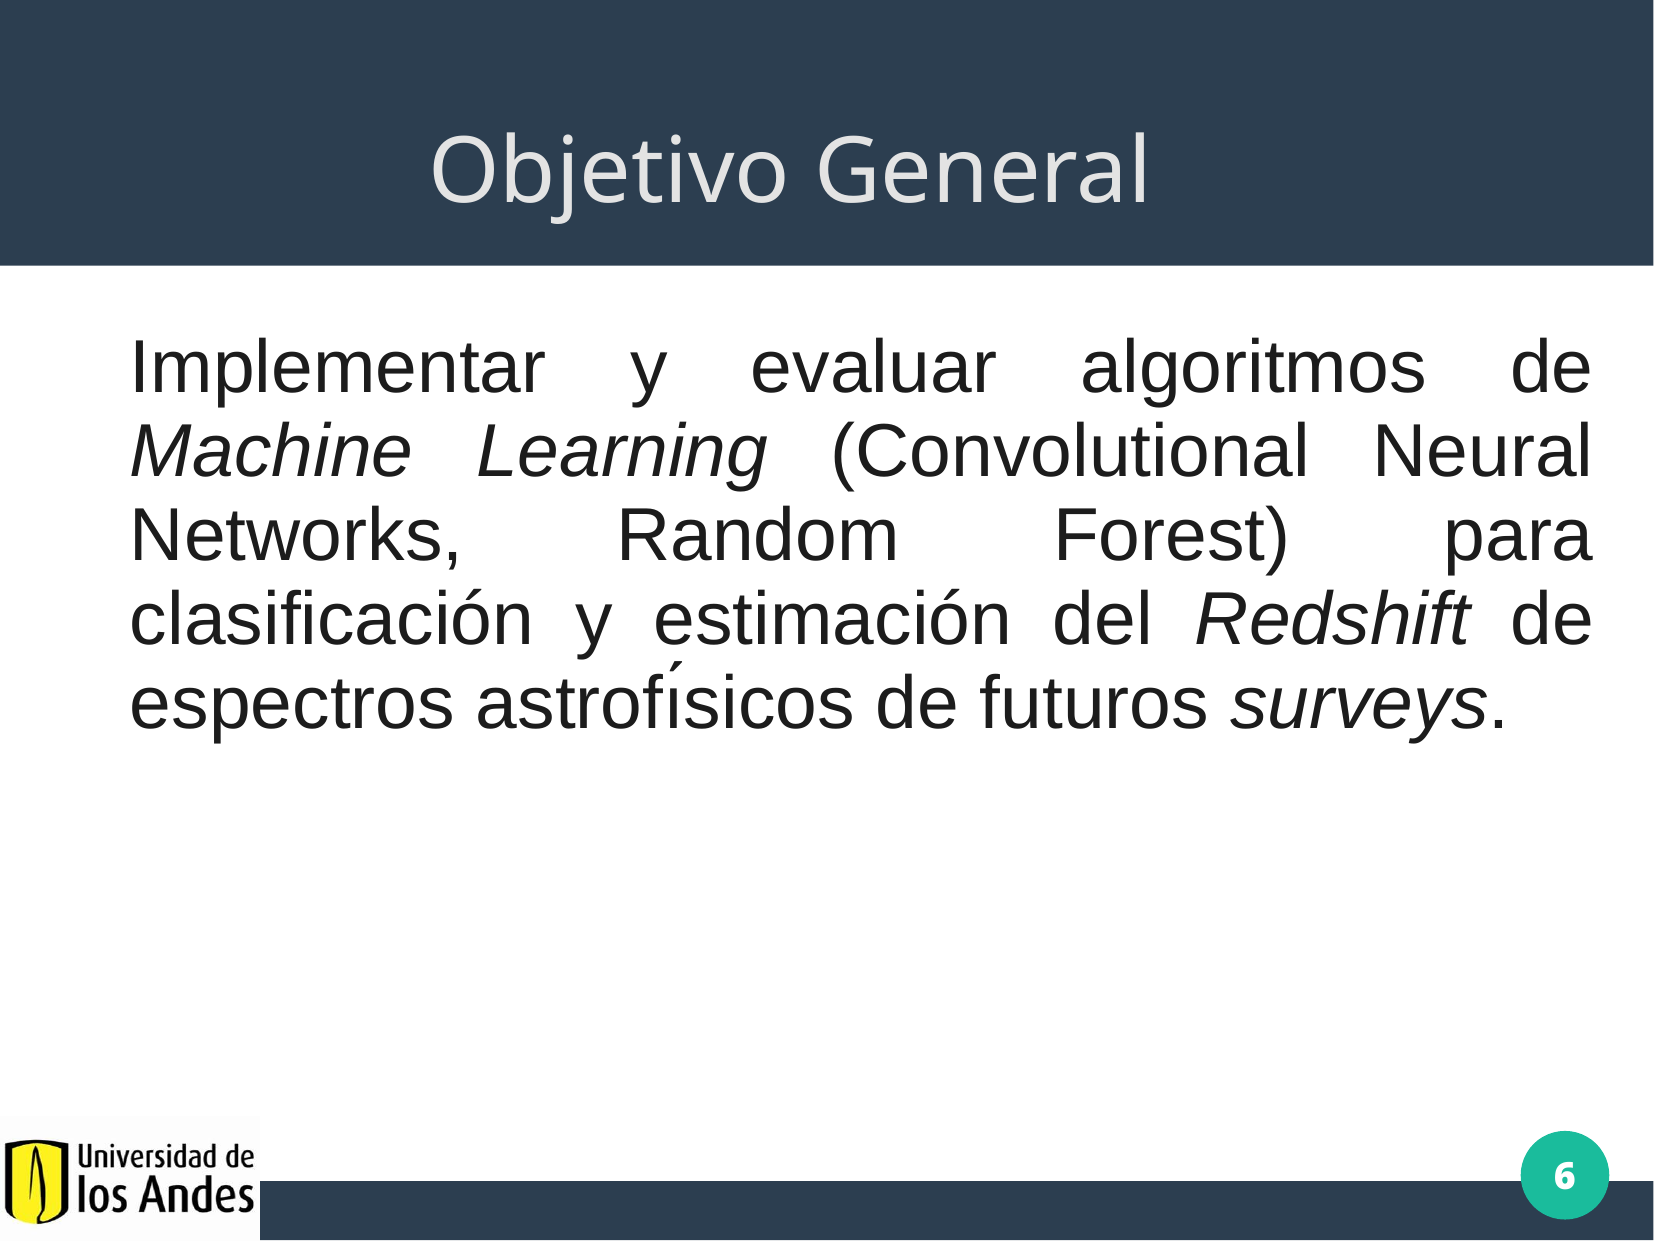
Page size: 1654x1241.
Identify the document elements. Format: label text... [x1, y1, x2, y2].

picture [0, 1116, 260, 1241]
title Objetivo General [61, 88, 1598, 246]
list Implementar y evaluar algoritmos de Machine Learning (Convolutional Neural Networks, Random Forest) para clasificación y estimación del Redshift de espectros astrofı́sicos de futuros surveys. [59, 324, 1595, 1152]
